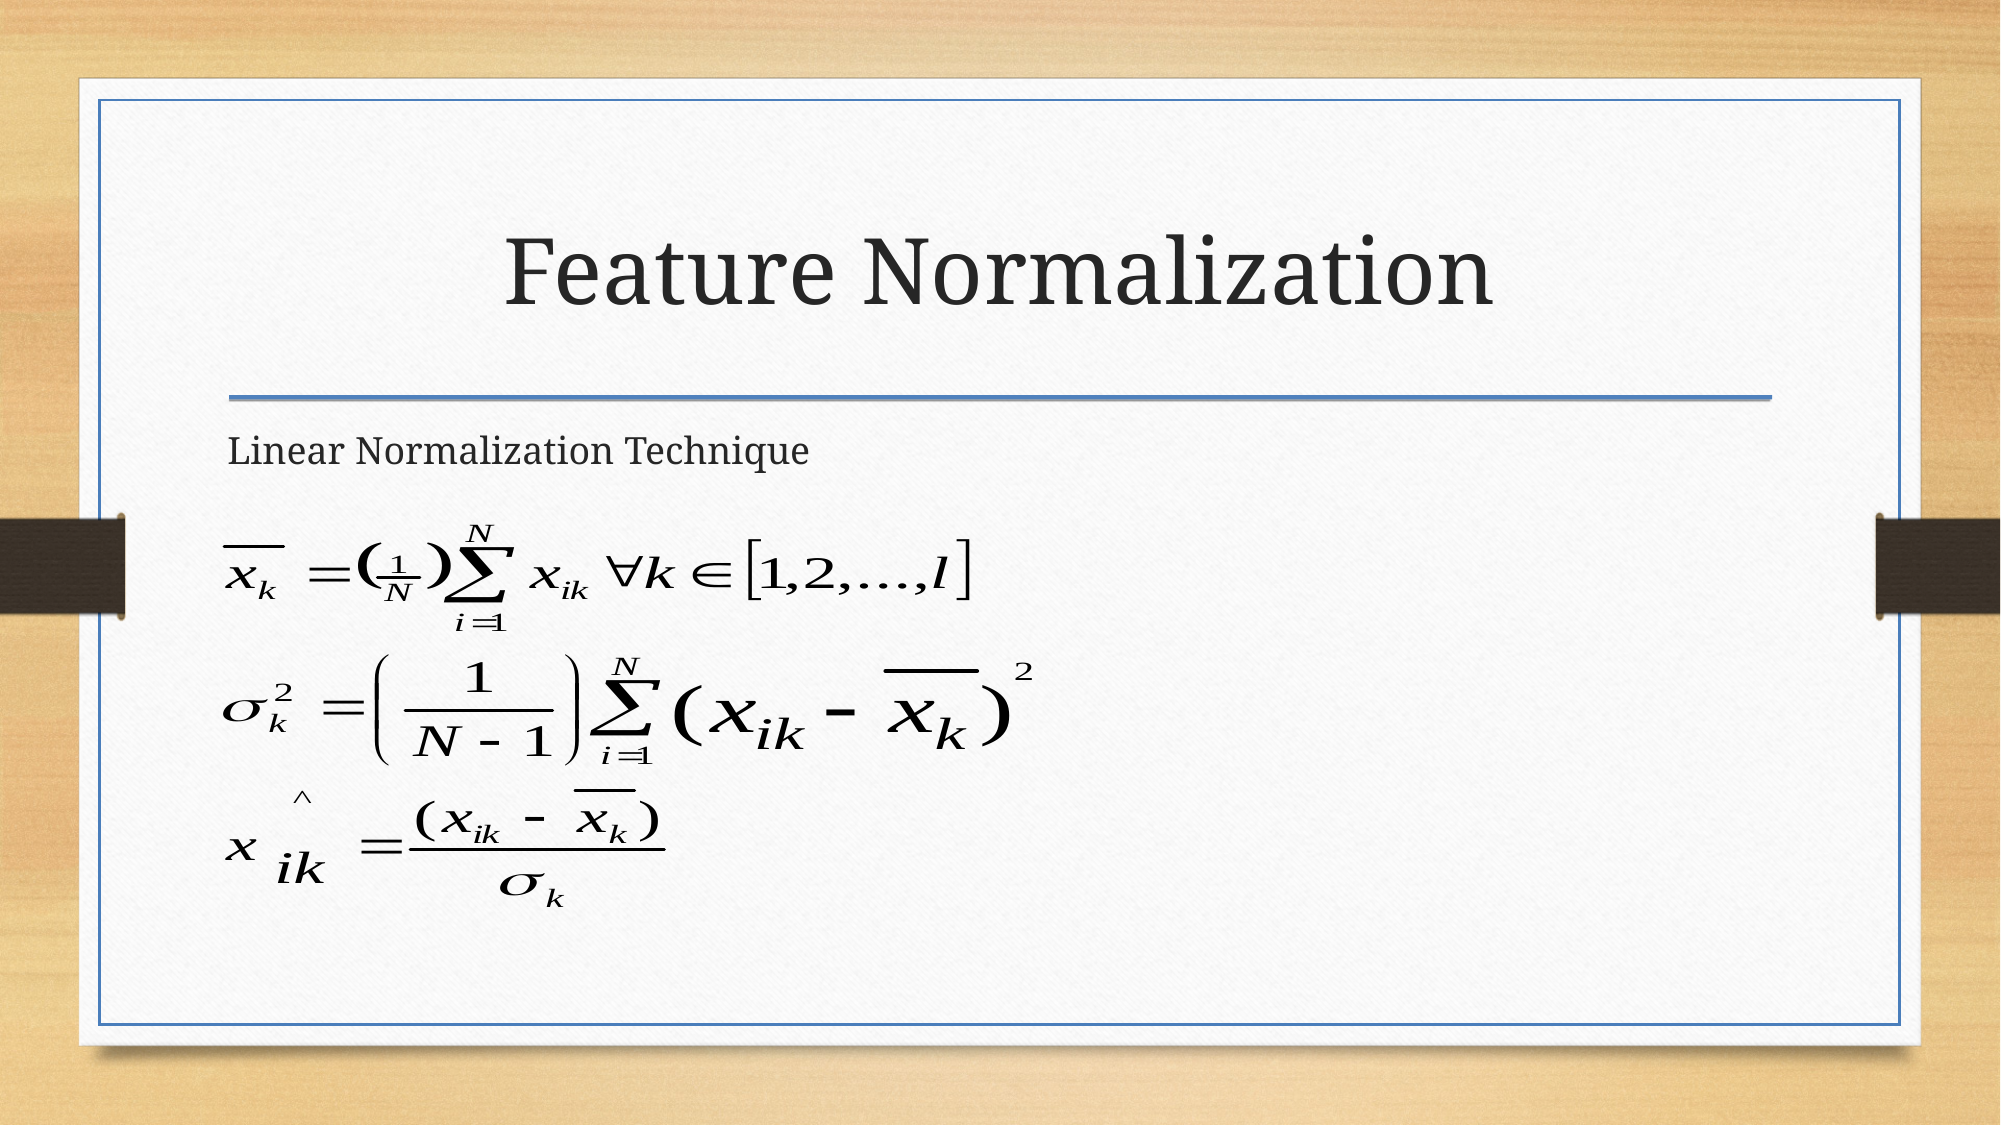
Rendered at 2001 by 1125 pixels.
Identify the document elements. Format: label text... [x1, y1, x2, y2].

picture [0, 0, 2001, 1125]
text_box Linear Normalization Technique [212, 419, 1788, 964]
text_box Feature Normalization [212, 161, 1788, 375]
